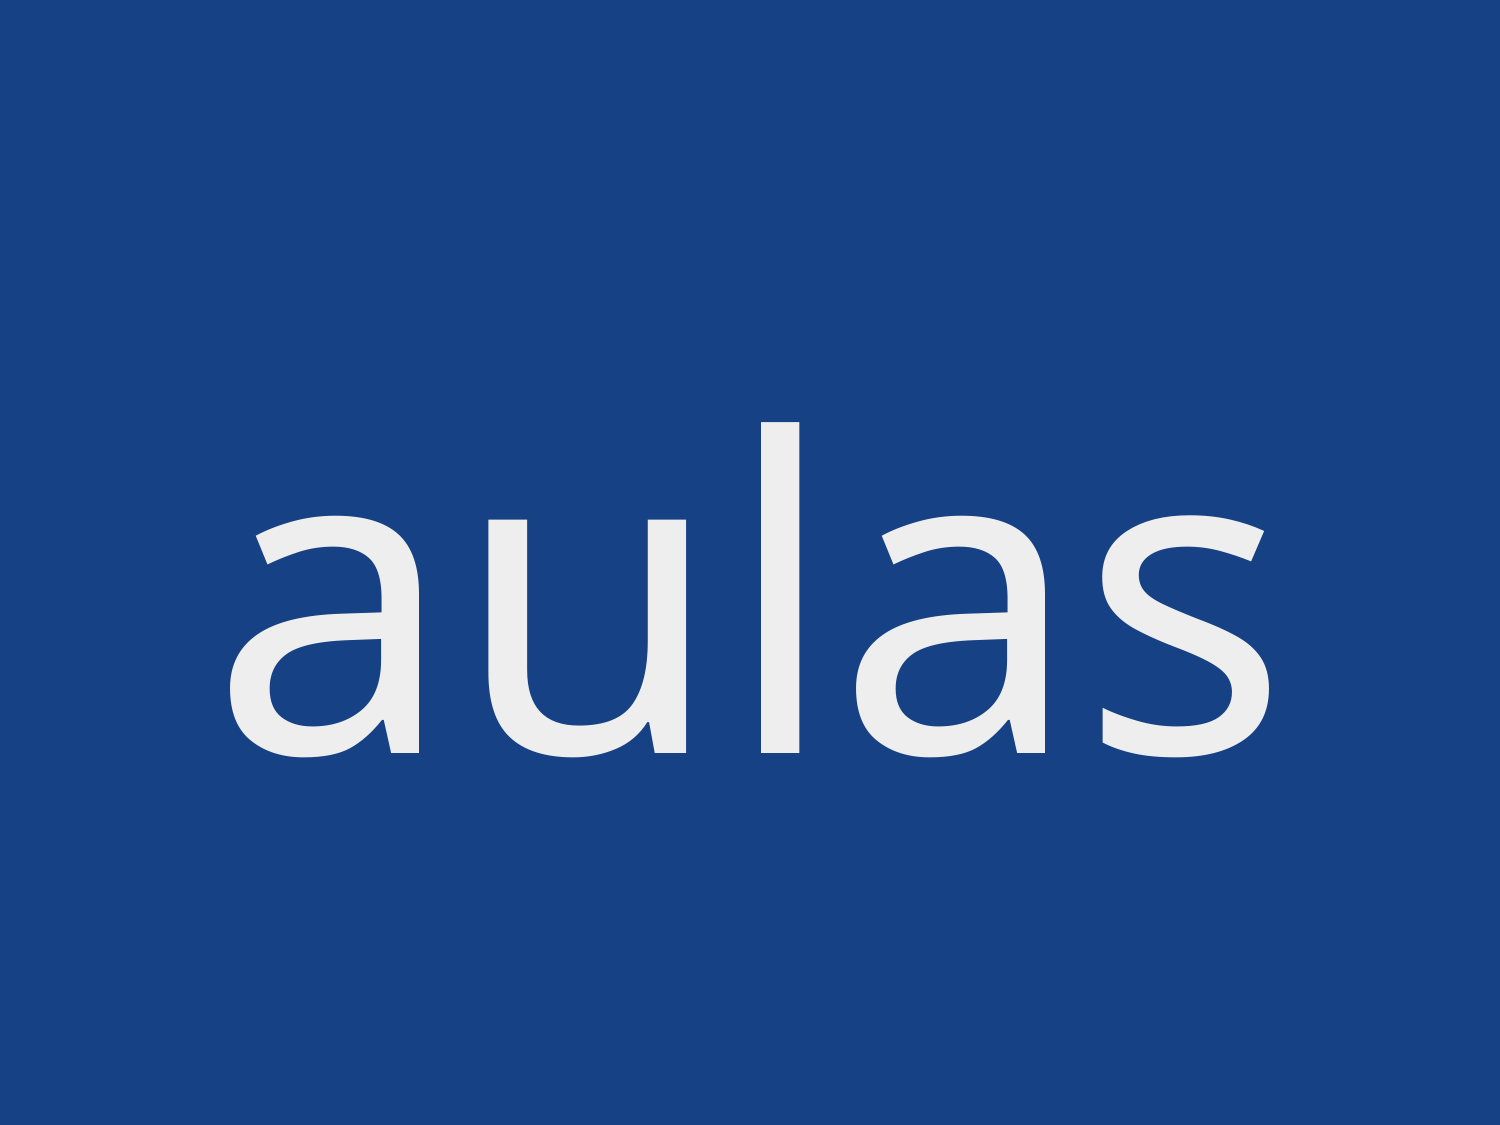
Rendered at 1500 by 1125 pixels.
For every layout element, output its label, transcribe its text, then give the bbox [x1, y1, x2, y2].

title aulas [72, 310, 1428, 815]
